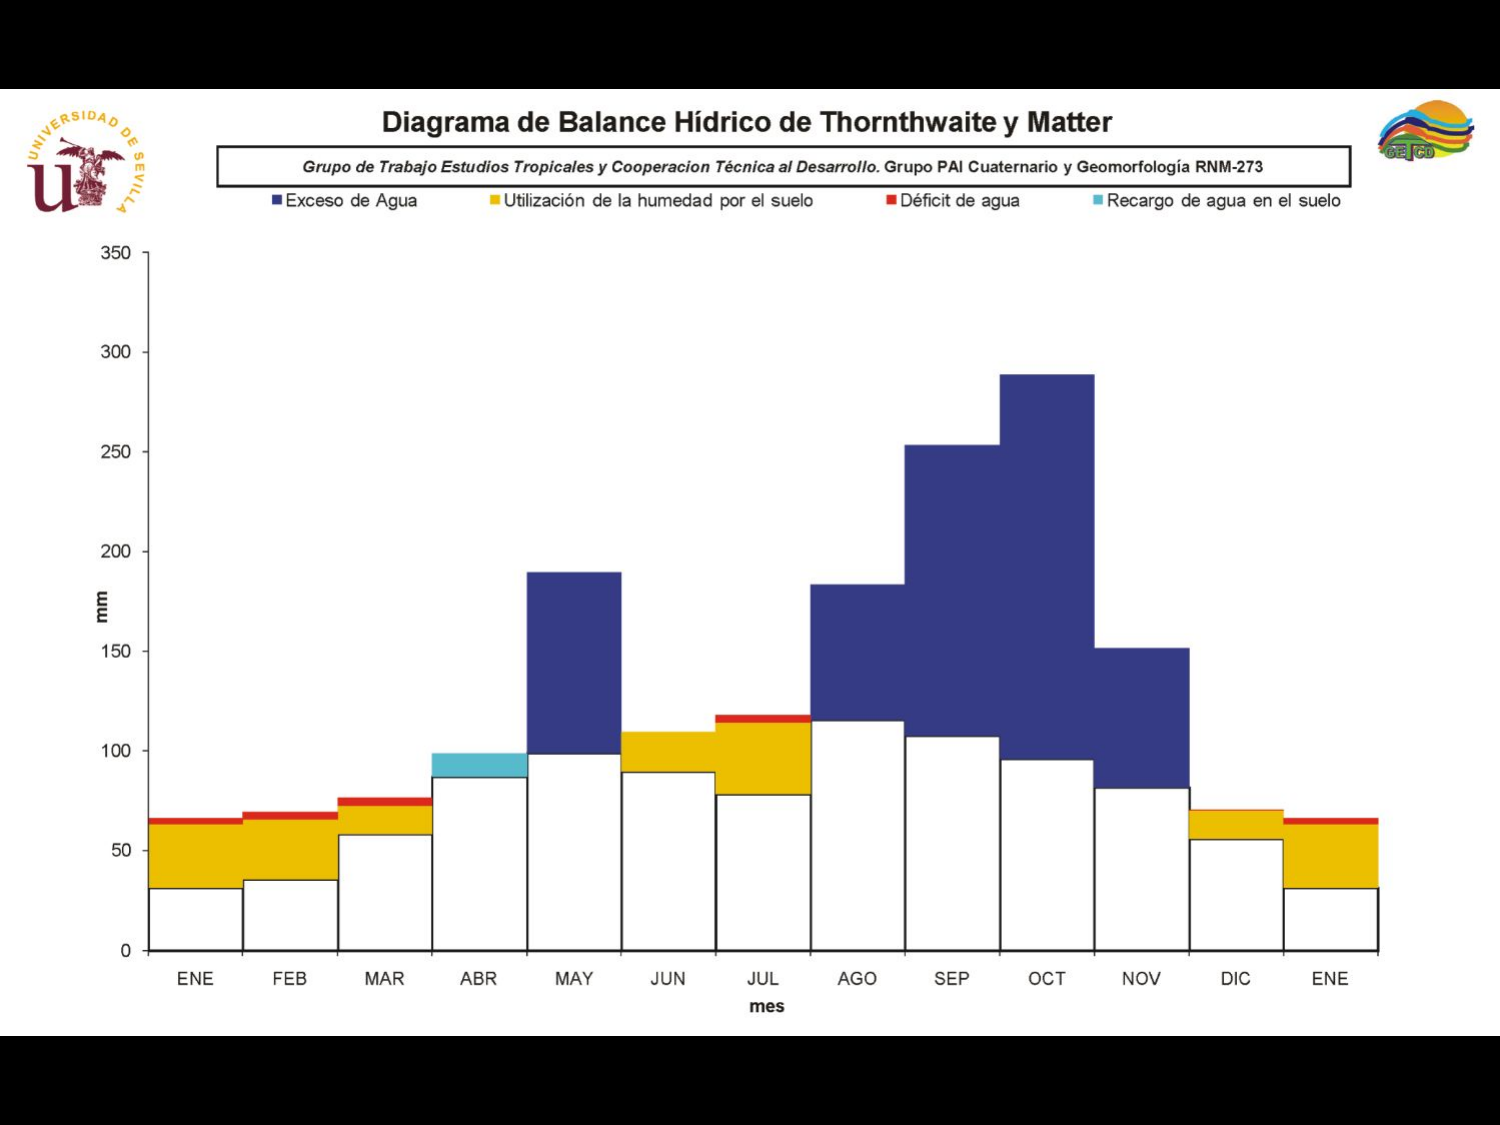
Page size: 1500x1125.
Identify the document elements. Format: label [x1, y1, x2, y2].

picture [0, 89, 1500, 1036]
